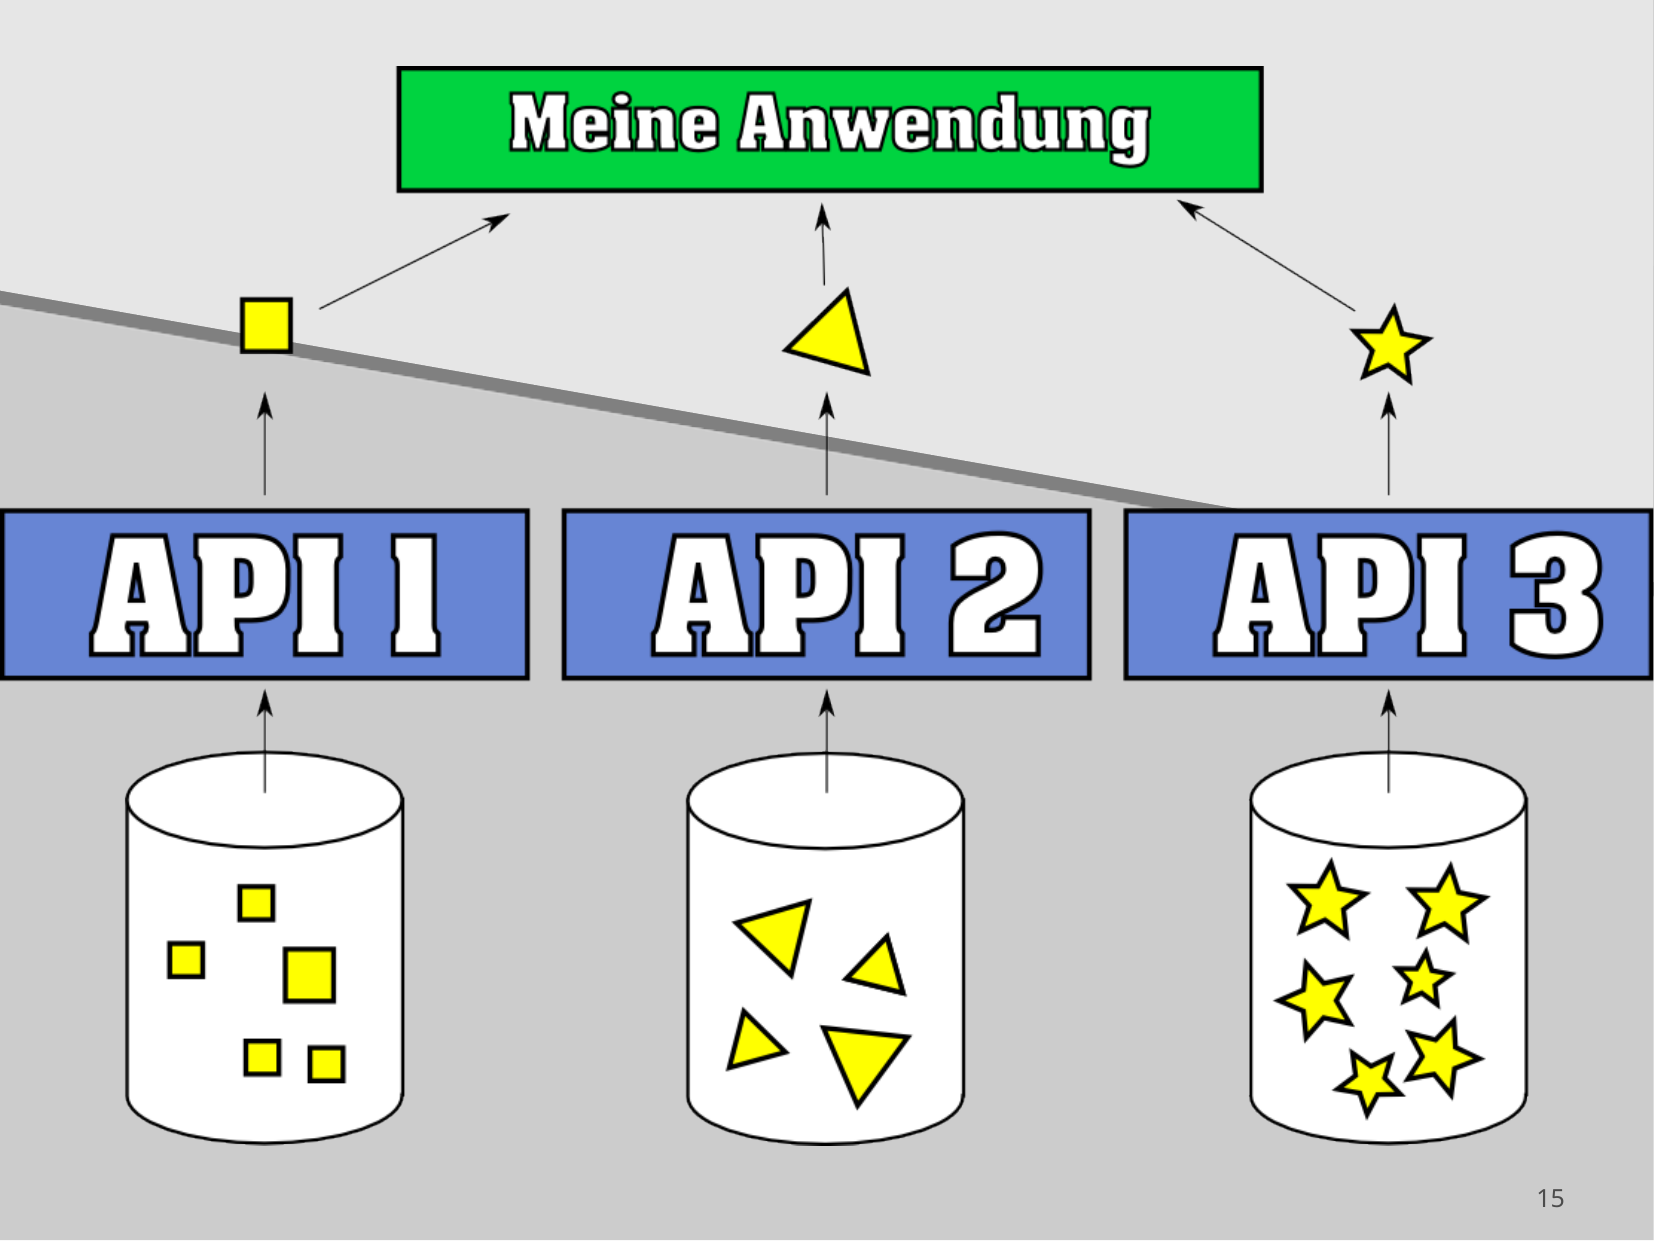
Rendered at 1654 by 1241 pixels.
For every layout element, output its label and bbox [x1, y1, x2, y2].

picture [0, 66, 1654, 1146]
